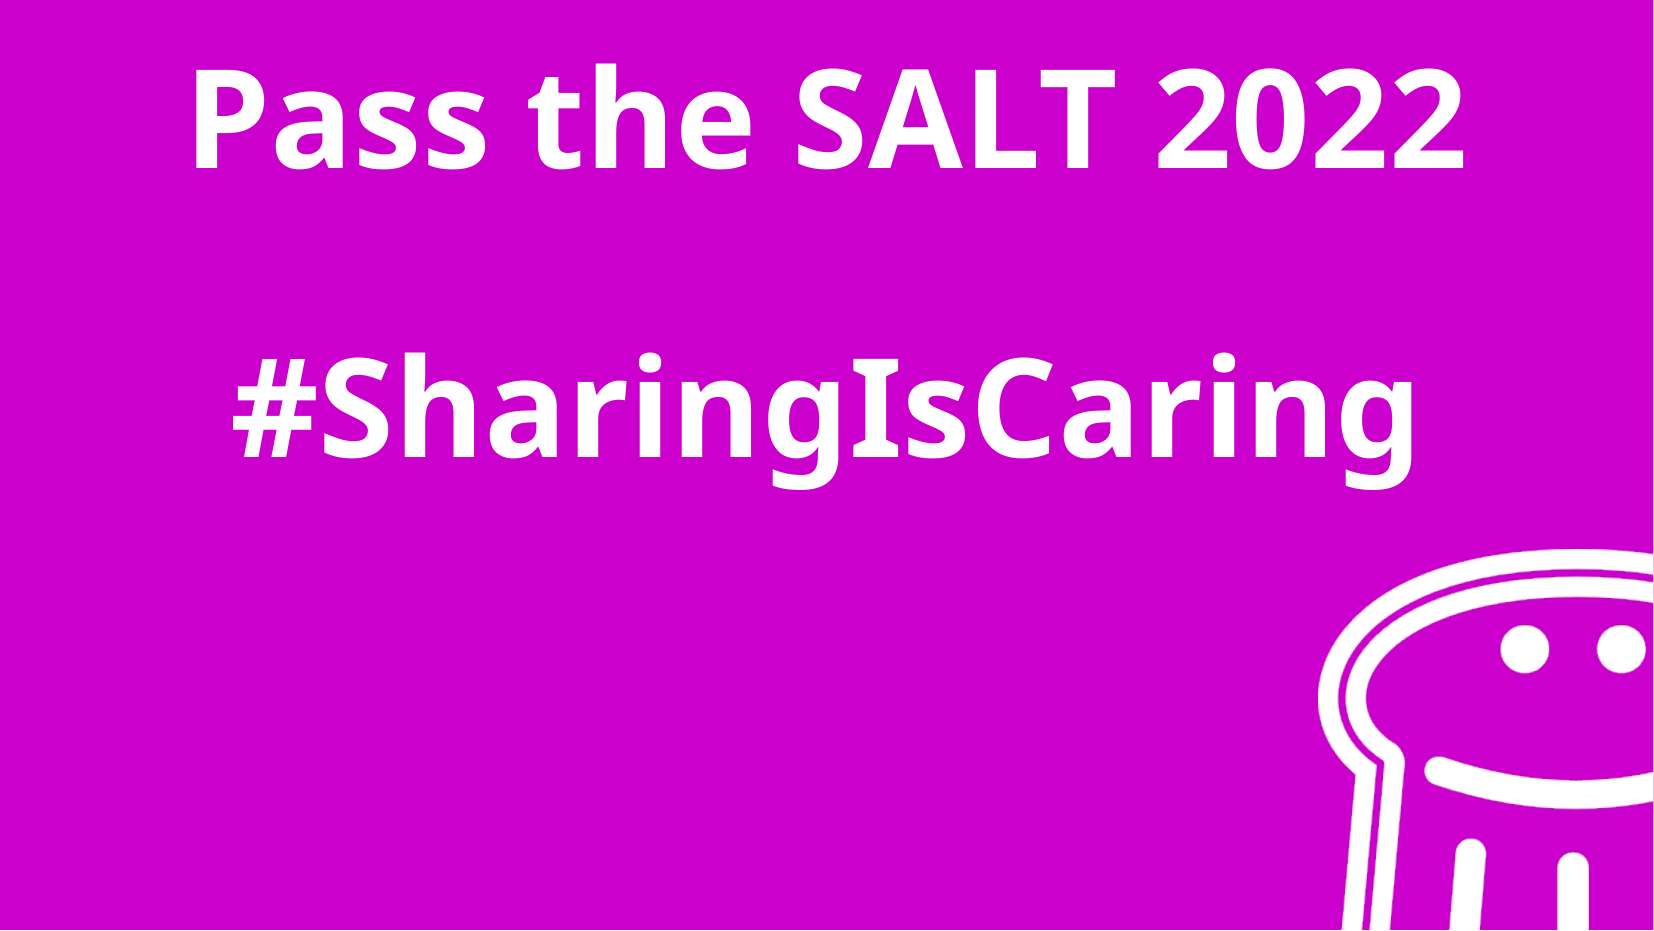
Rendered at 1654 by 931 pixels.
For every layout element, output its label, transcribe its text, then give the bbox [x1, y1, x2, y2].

title Pass the SALT 2022 [82, 37, 1571, 193]
title #SharingIsCaring [82, 326, 1571, 482]
picture [1318, 549, 1654, 931]
